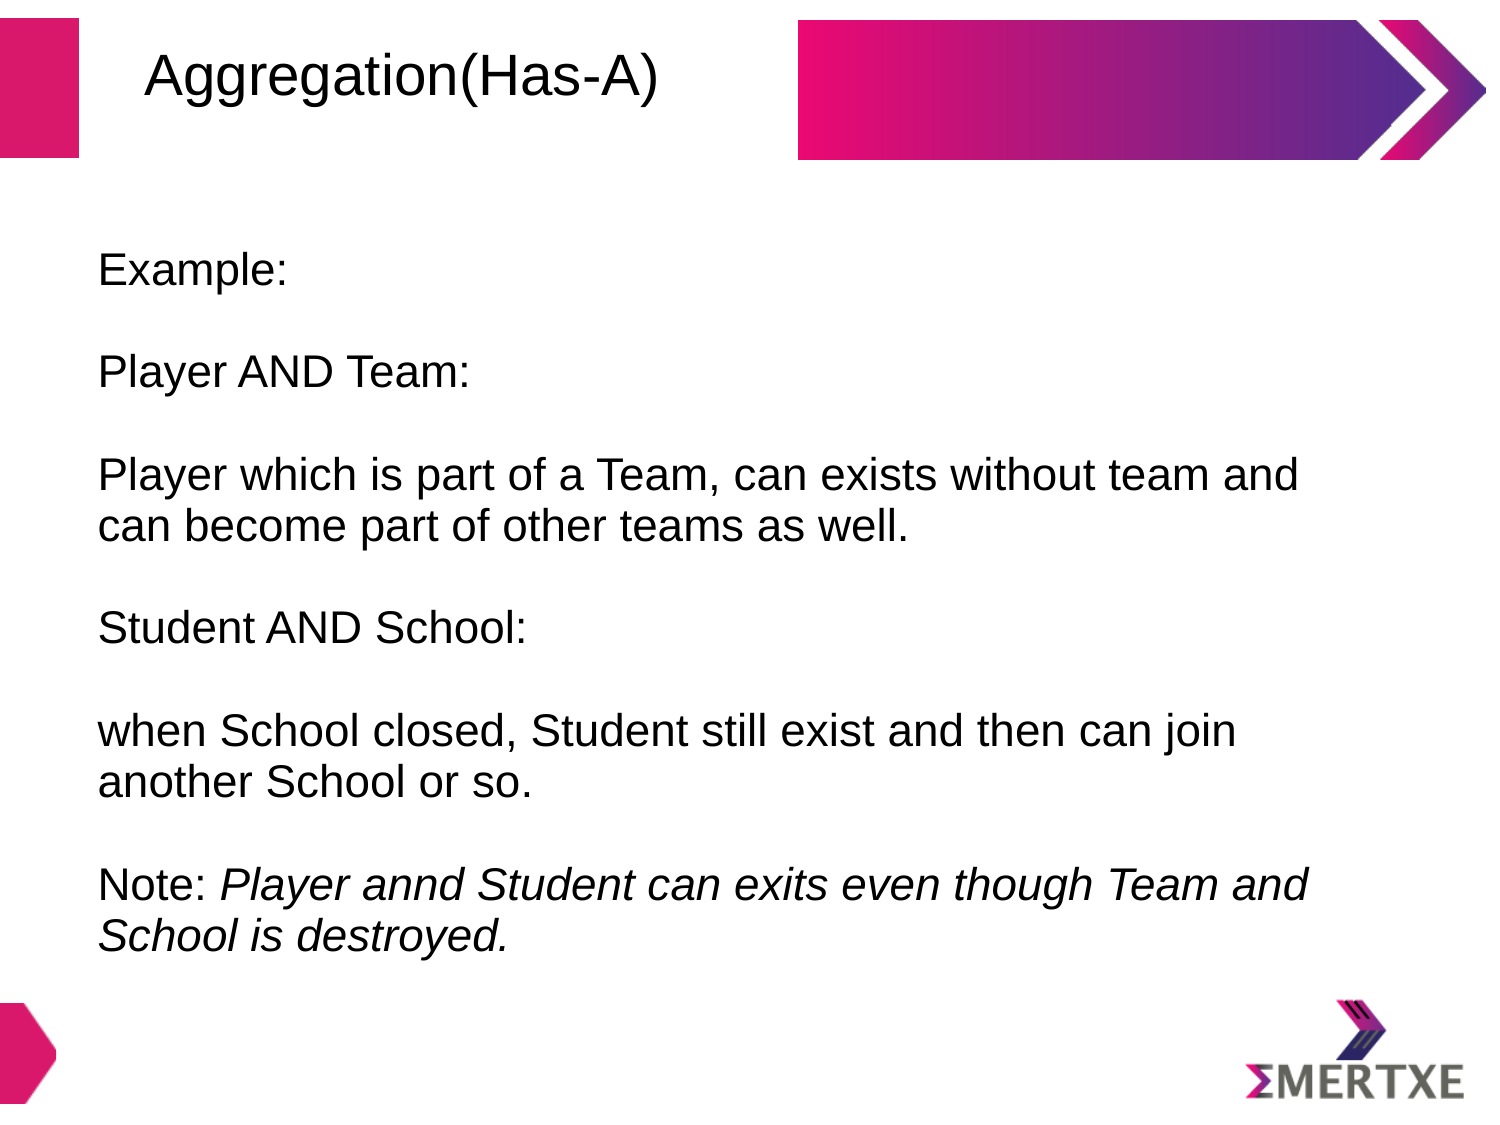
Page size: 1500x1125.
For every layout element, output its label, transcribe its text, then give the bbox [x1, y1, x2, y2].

text_box Example: Player AND Team: Player which is part of a Team, can exists without team and can become part of other teams as well. Student AND School: when School closed, Student still exist and then can join another School or so. Note: Player annd Student can exits even though Team and School is destroyed. [82, 236, 1359, 1125]
picture [1359, 996, 1465, 1099]
picture [798, 20, 1486, 160]
text_box Aggregation(Has-A) [129, 35, 756, 158]
